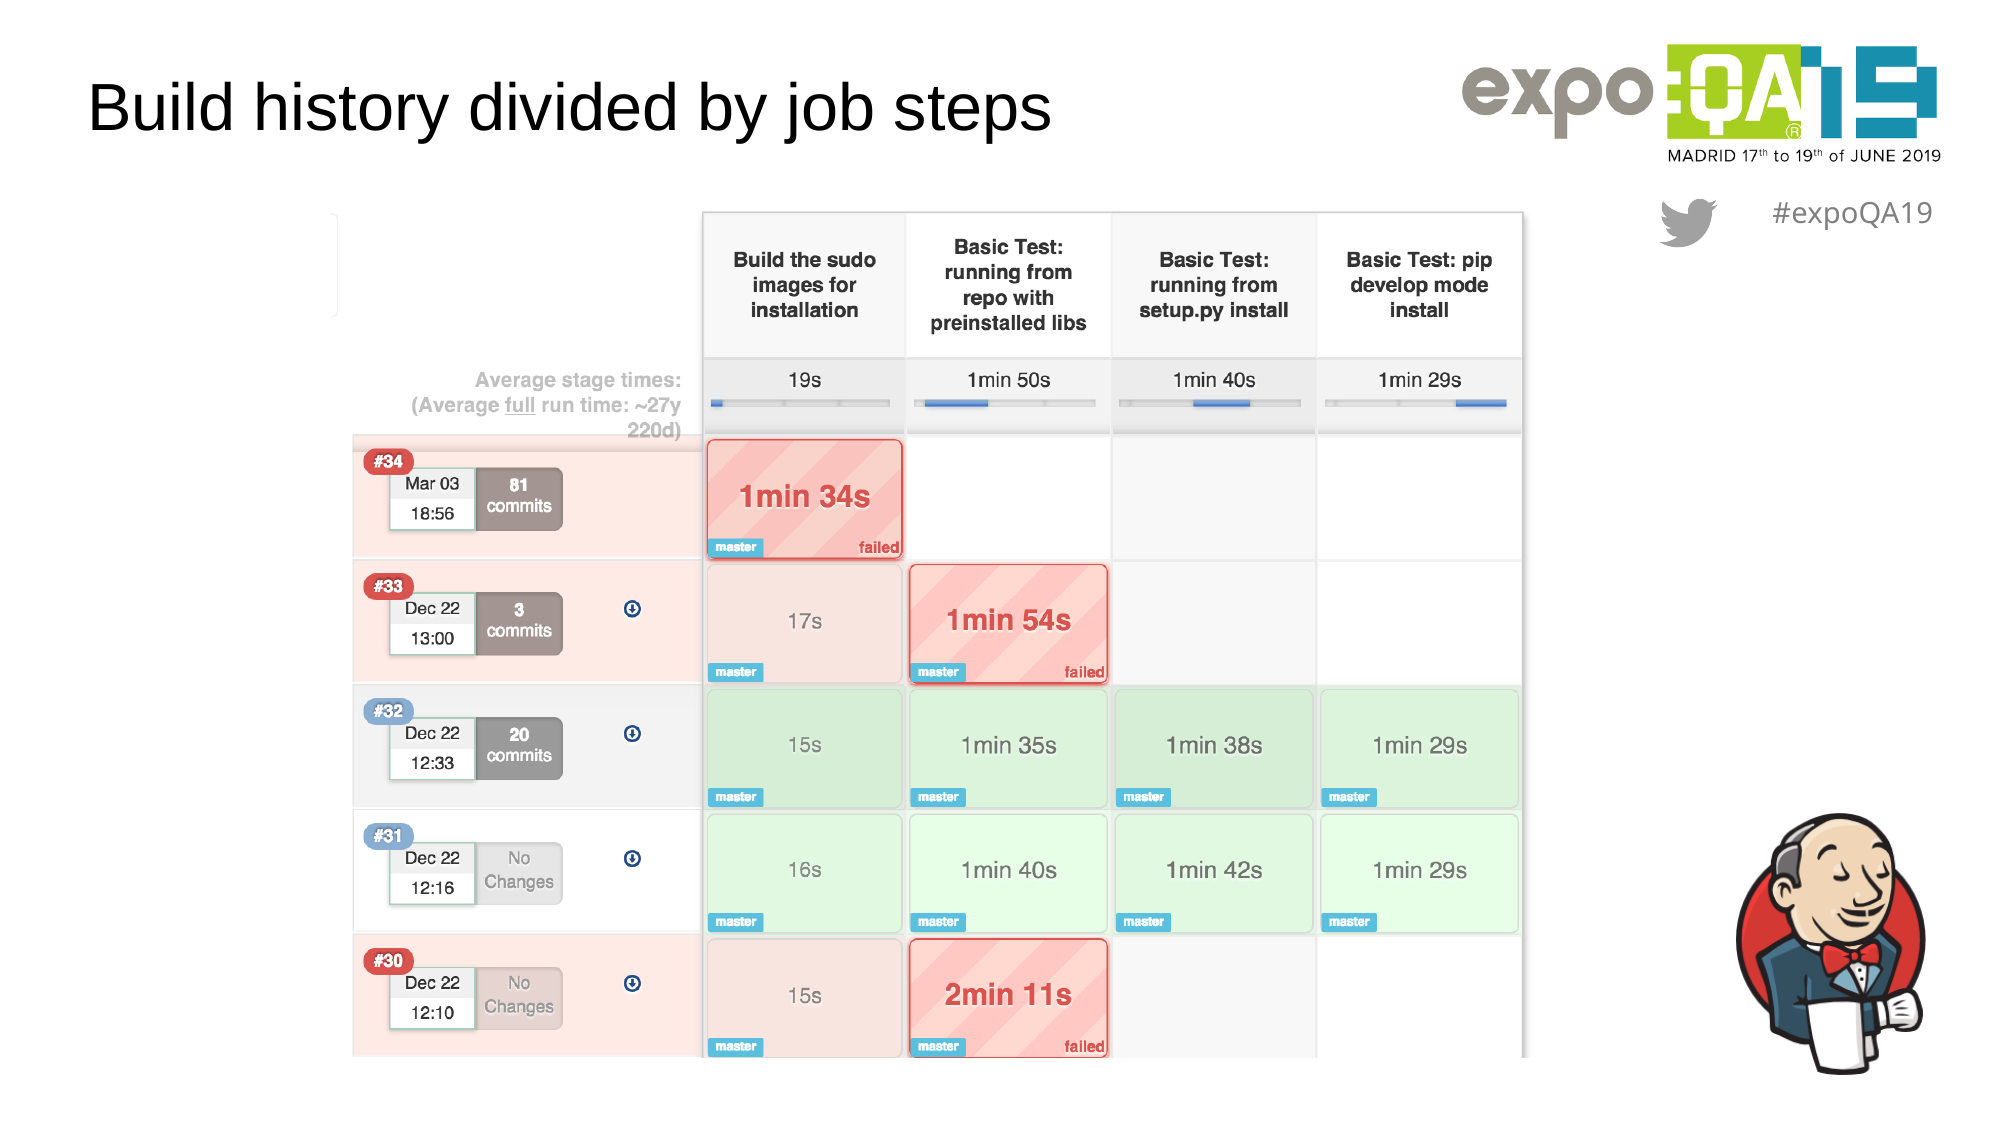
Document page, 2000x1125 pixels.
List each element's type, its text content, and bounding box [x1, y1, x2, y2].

picture [1736, 813, 1926, 1075]
picture [330, 200, 1544, 1058]
picture [1429, 37, 1948, 165]
picture [1659, 193, 1718, 253]
title Build history divided by job steps [72, 54, 1277, 164]
